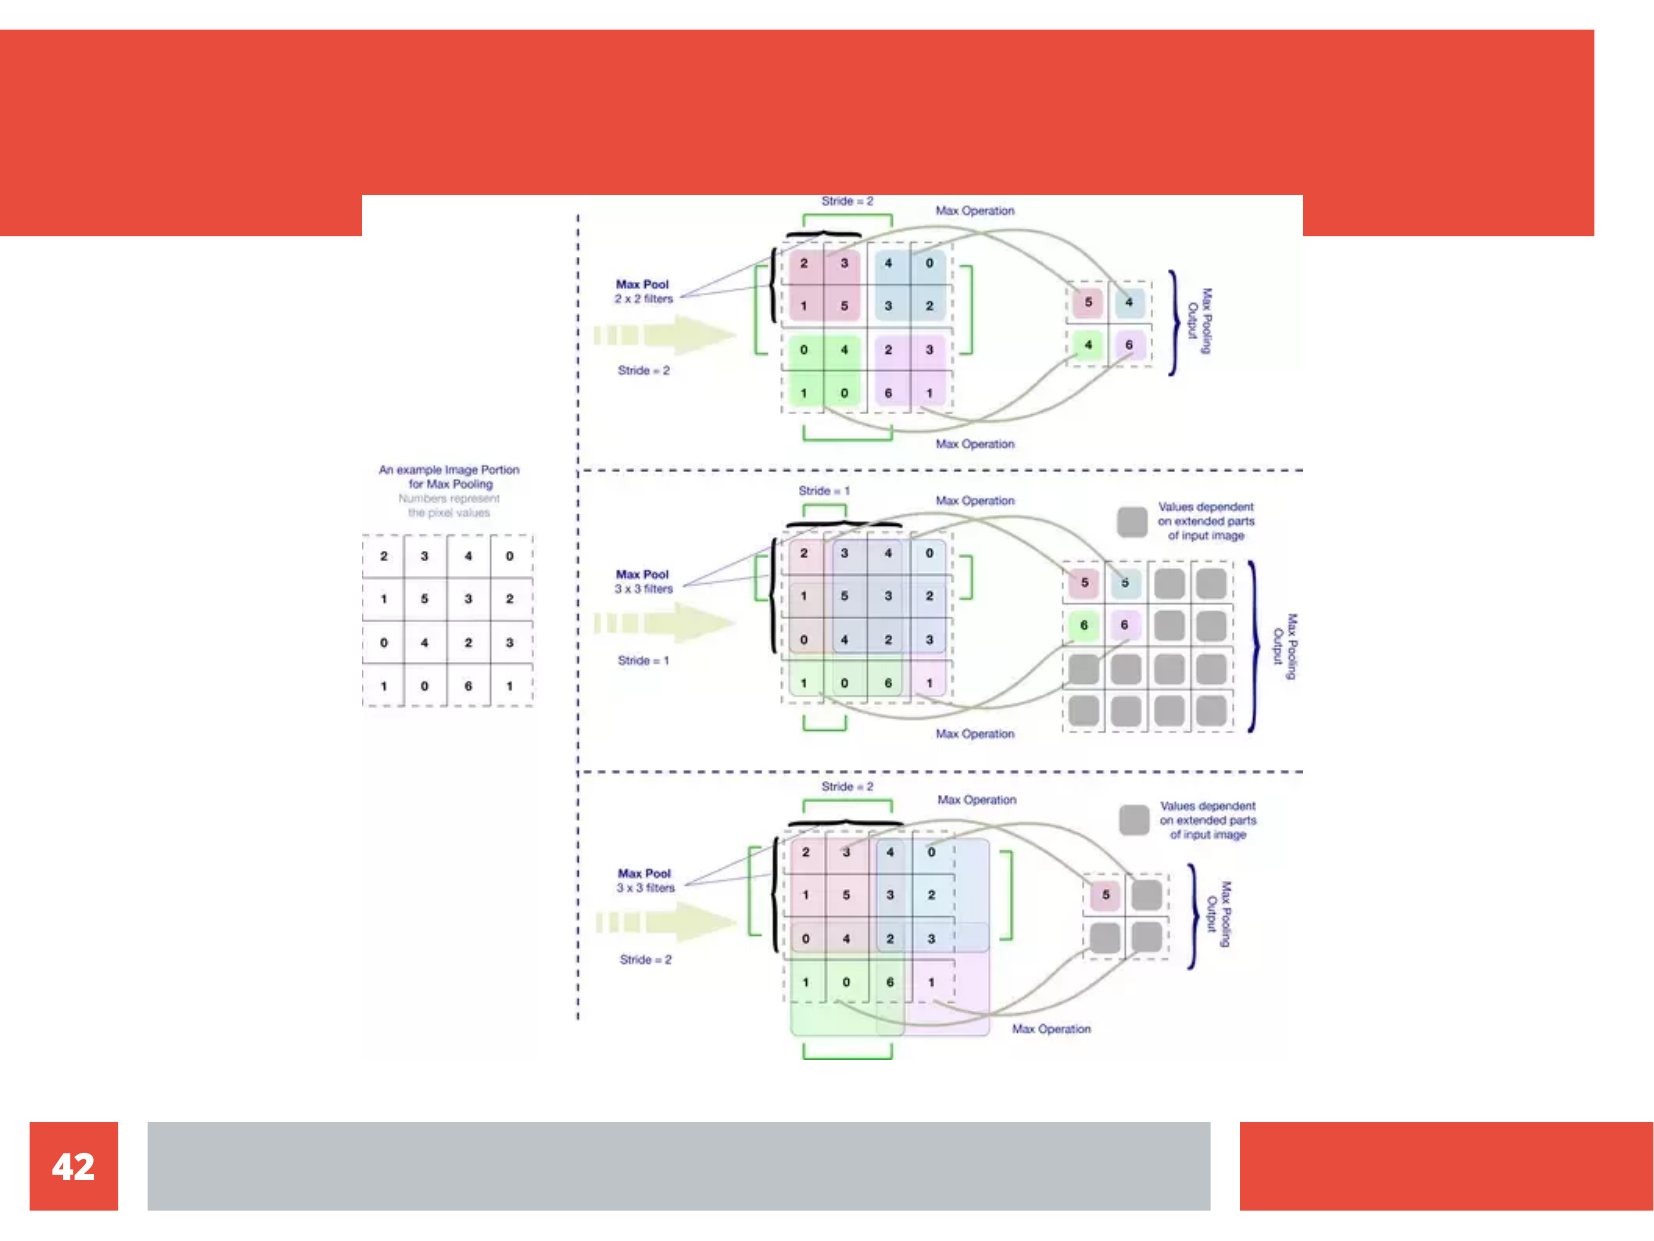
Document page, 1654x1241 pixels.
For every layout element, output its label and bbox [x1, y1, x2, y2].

picture [362, 195, 1303, 1060]
